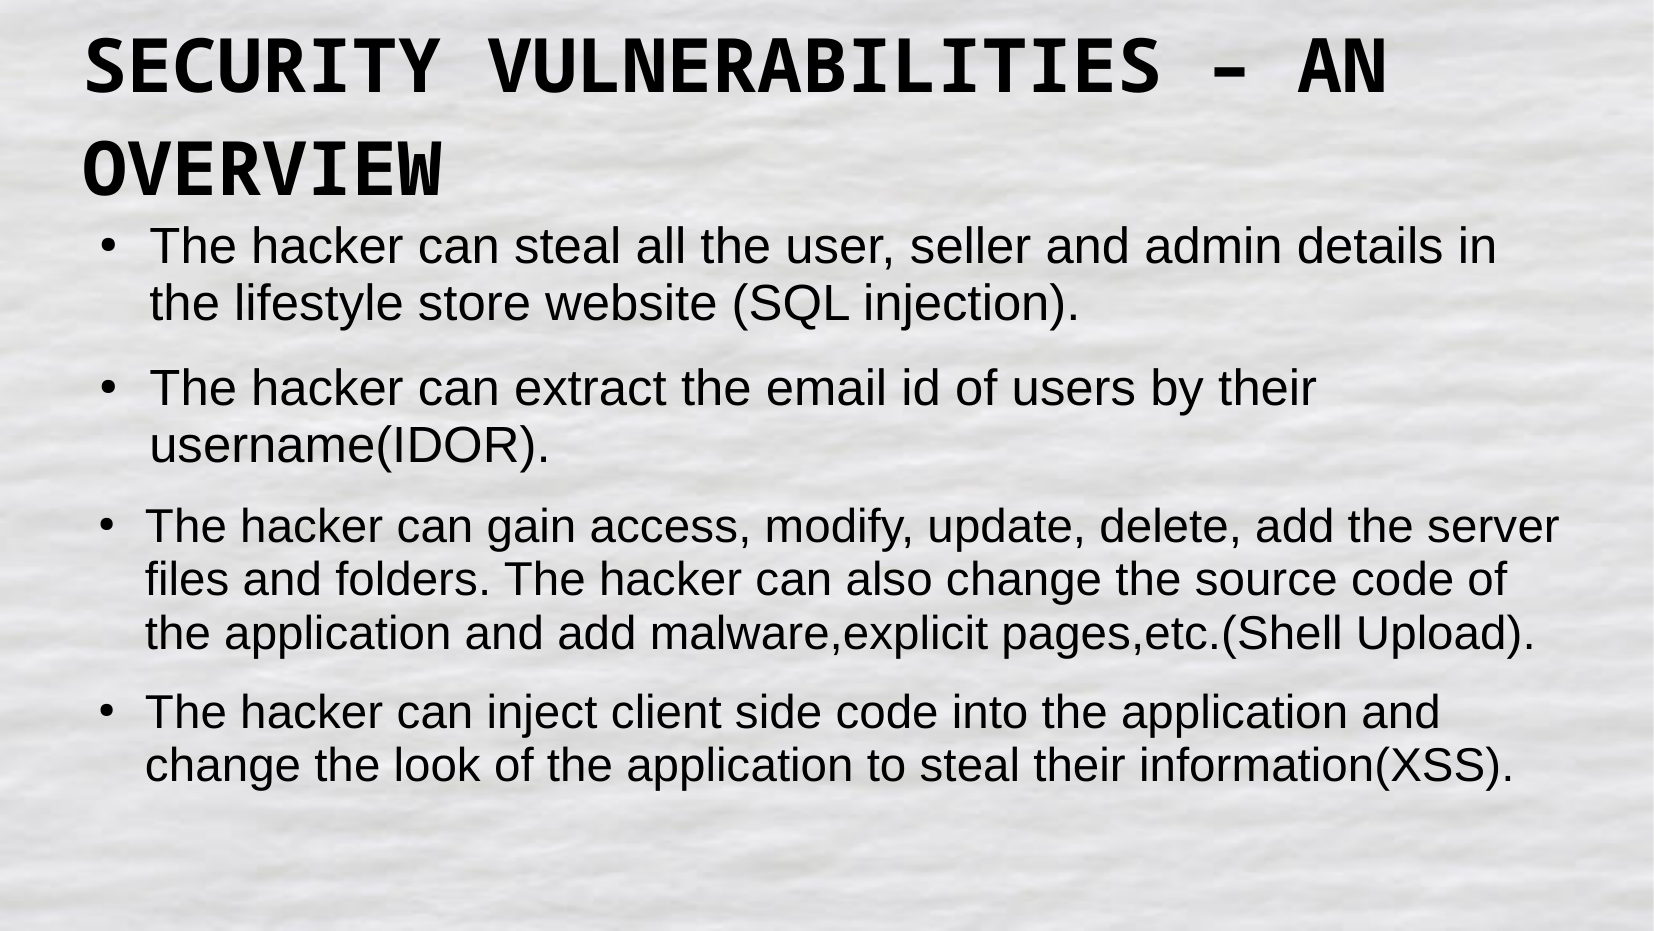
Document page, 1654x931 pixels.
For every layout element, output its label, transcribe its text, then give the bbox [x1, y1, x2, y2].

title SECURITY VULNERABILITIES – AN OVERVIEW [82, 37, 1571, 193]
list The hacker can steal all the user, seller and admin details in the lifestyle store website (SQL injection). The hacker can extract the email id of users by their username(IDOR). [82, 217, 1571, 475]
picture [0, 0, 1654, 931]
list The hacker can gain access, modify, update, delete, add the server files and folders. The hacker can also change the source code of the application and add malware,explicit pages,etc.(Shell Upload). The hacker can inject client side code into the application and change the look of the application to steal their information(XSS). [82, 499, 1571, 886]
